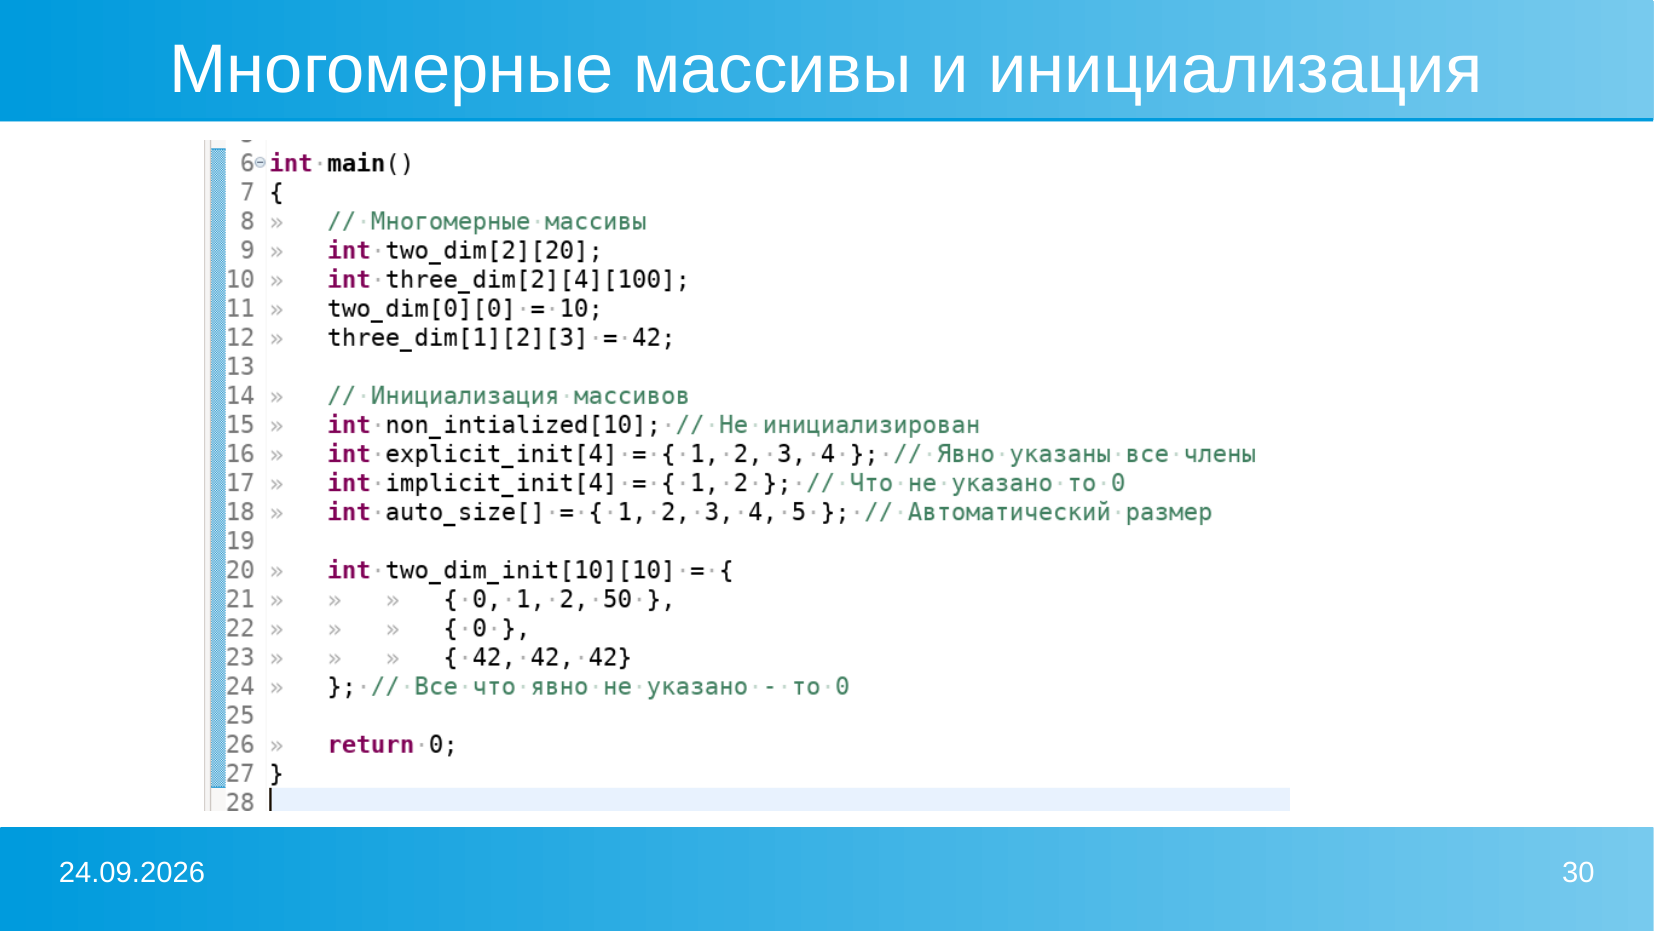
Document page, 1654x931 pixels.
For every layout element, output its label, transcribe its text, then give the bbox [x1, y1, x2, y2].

picture [204, 140, 1290, 811]
title Многомерные массивы и инициализация [59, 29, 1595, 108]
